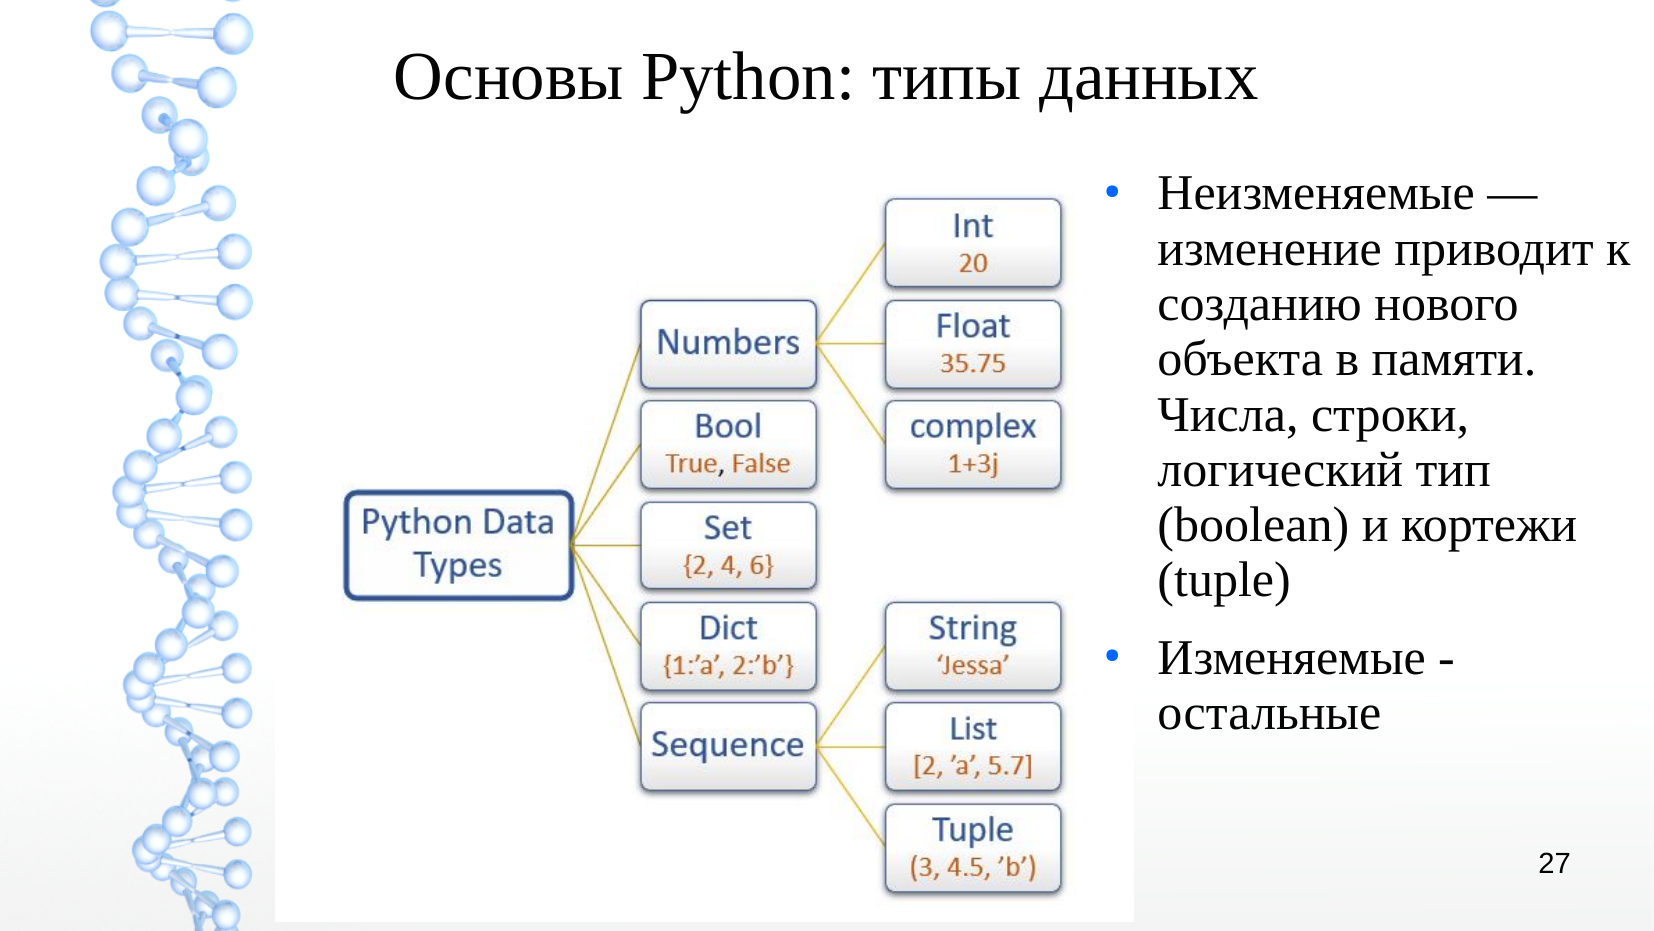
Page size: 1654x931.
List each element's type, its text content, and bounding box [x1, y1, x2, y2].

list Неизменяемые — изменение приводит к созданию нового объекта в памяти. Числа, строки, логический тип (boolean) и кортежи (tuple) Изменяемые - остальные [1086, 165, 1654, 886]
title Основы Python: типы данных [253, 0, 1400, 154]
picture [0, 0, 1654, 931]
